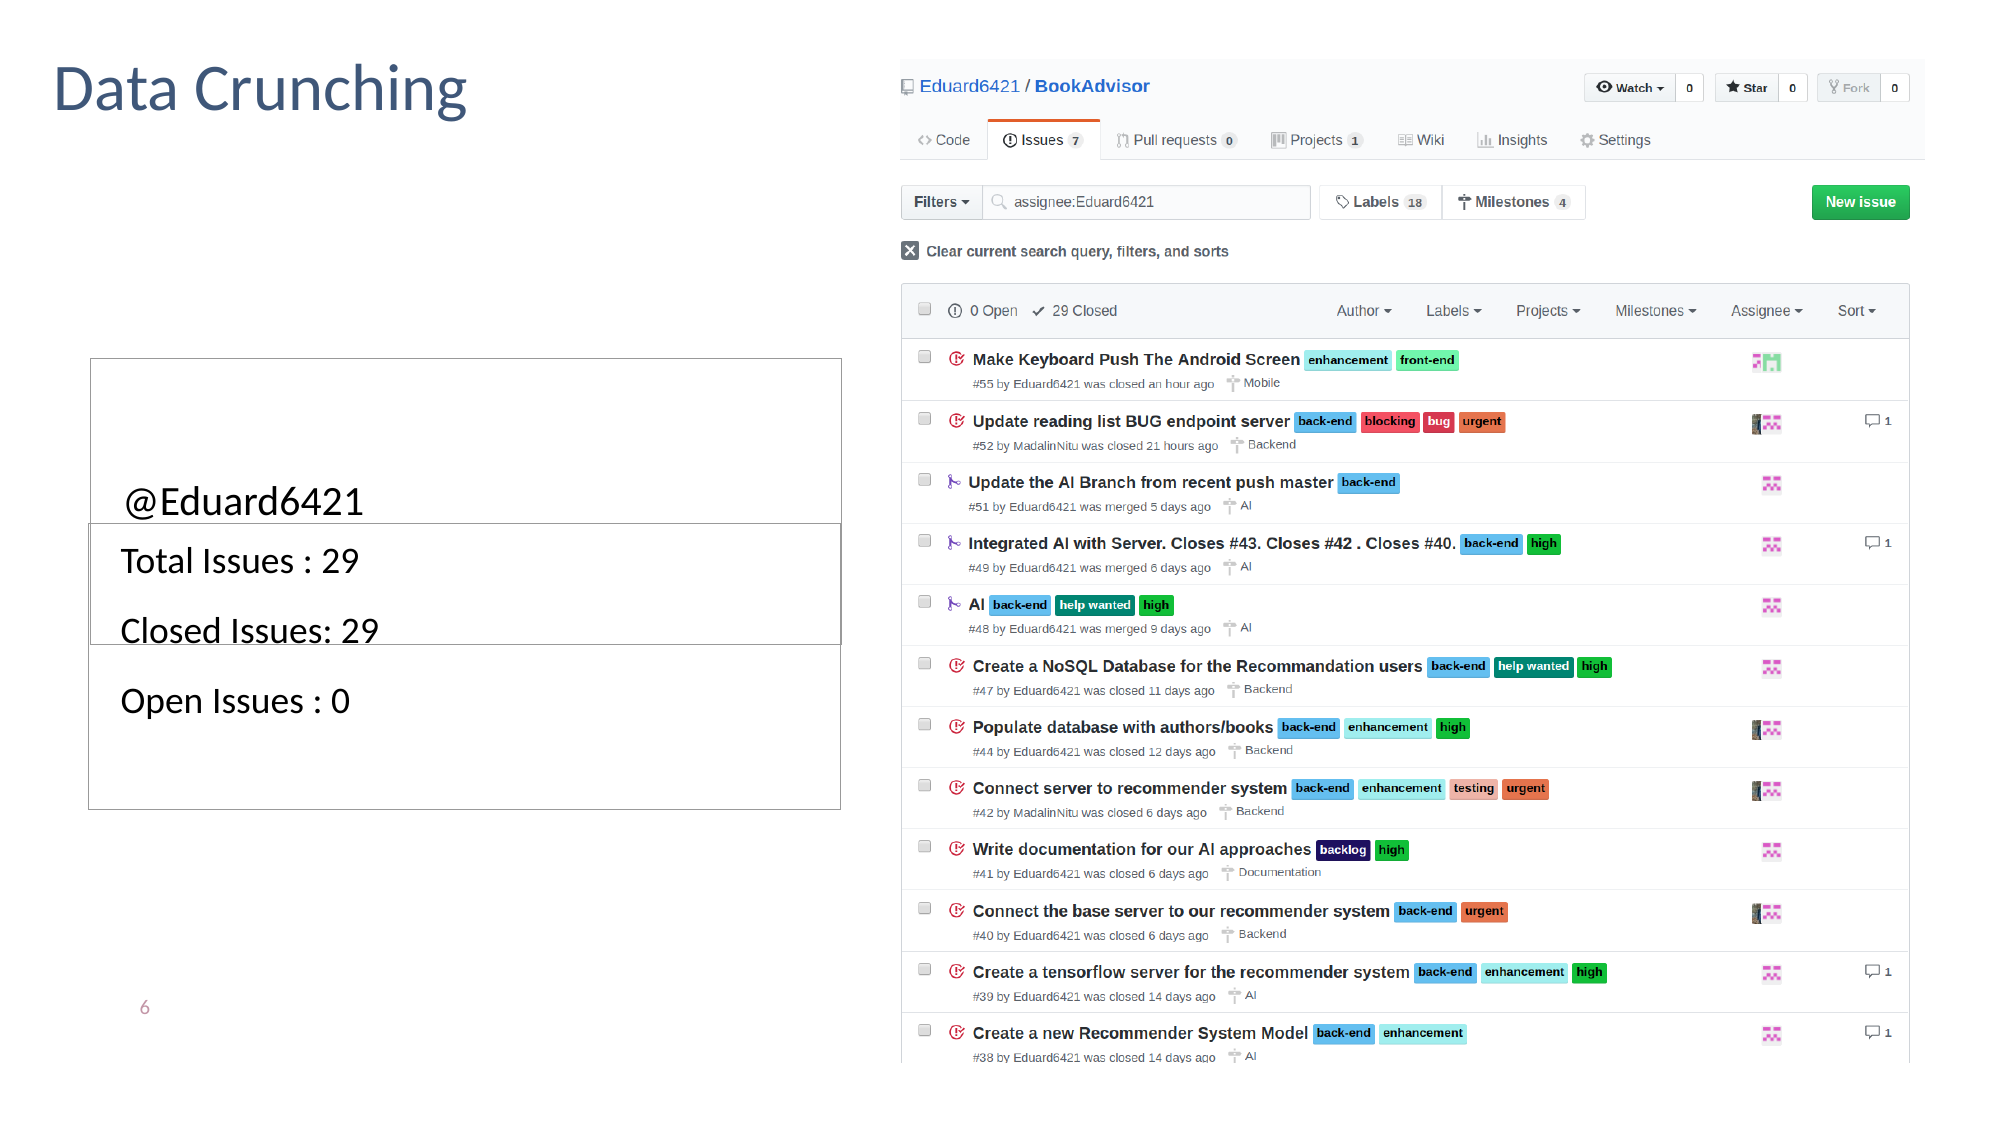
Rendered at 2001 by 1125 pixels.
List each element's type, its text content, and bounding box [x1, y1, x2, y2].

list Total Issues : 29 Closed Issues: 29 Open Issues : 0 [88, 523, 841, 810]
list @Eduard6421 [90, 358, 842, 645]
picture [900, 59, 1925, 1063]
slide_number <number> [105, 993, 170, 1033]
title Data Crunching [30, 41, 720, 135]
